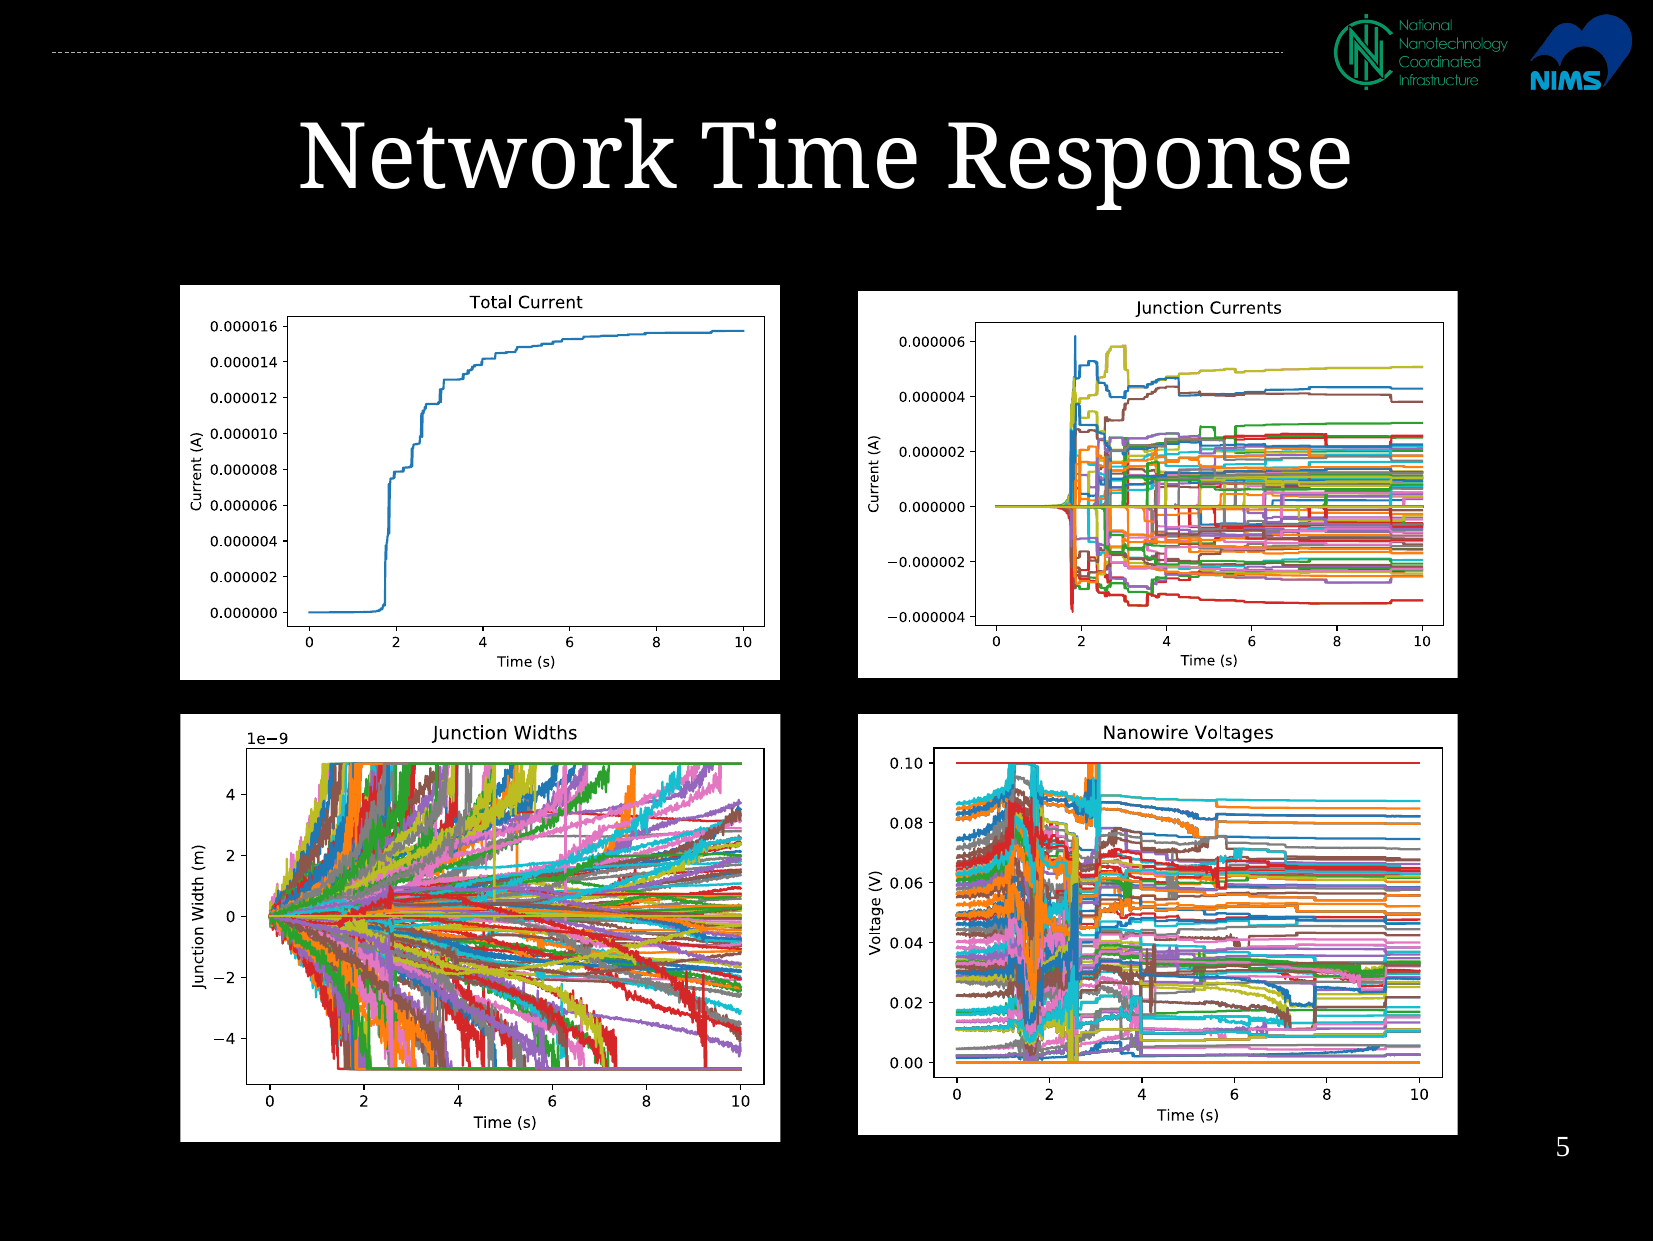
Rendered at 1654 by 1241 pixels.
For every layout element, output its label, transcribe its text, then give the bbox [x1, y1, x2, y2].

picture [180, 714, 781, 1142]
picture [857, 290, 1458, 678]
picture [1536, 81, 1542, 90]
picture [857, 714, 1458, 1135]
picture [1530, 14, 1632, 90]
picture [180, 285, 781, 680]
title Network Time Response [82, 49, 1571, 257]
picture [1333, 14, 1508, 90]
